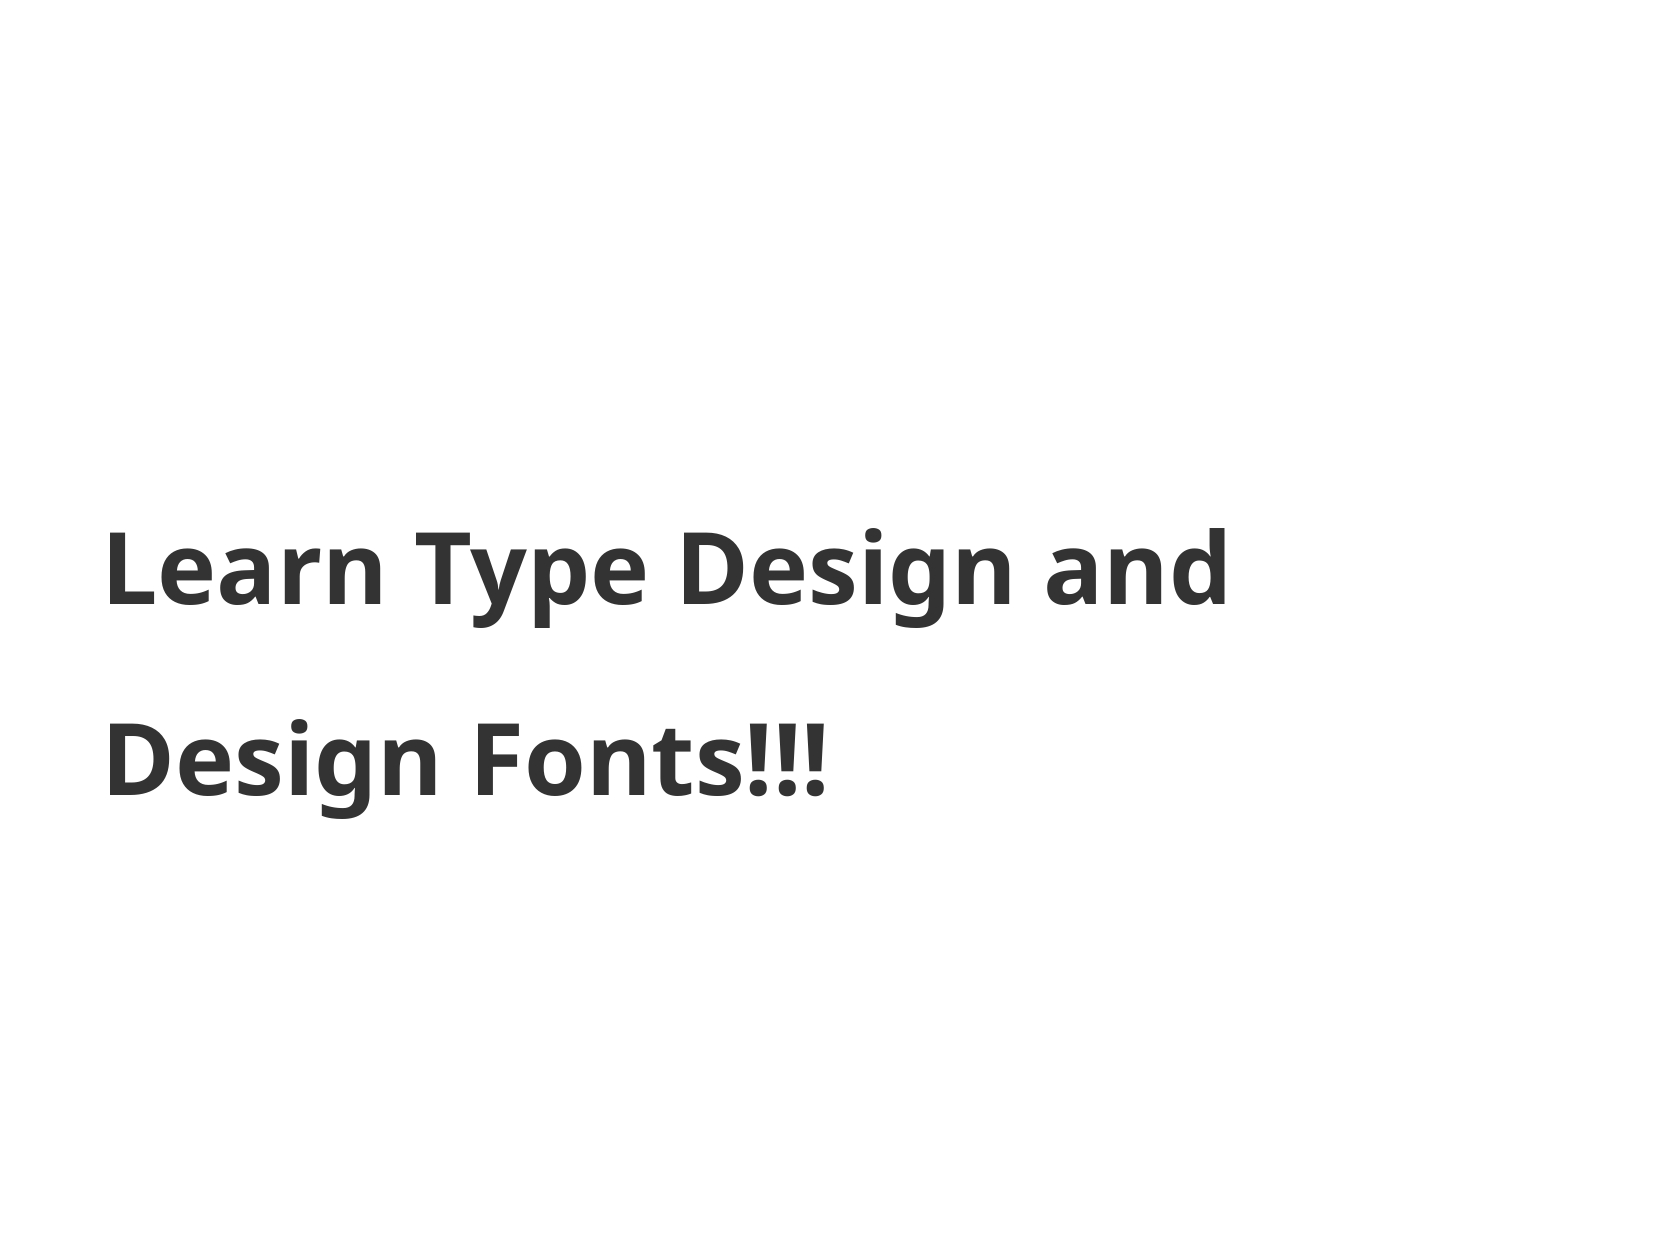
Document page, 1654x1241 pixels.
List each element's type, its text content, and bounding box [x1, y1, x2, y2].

title Learn Type Design and Design Fonts!!! [101, 498, 1590, 907]
